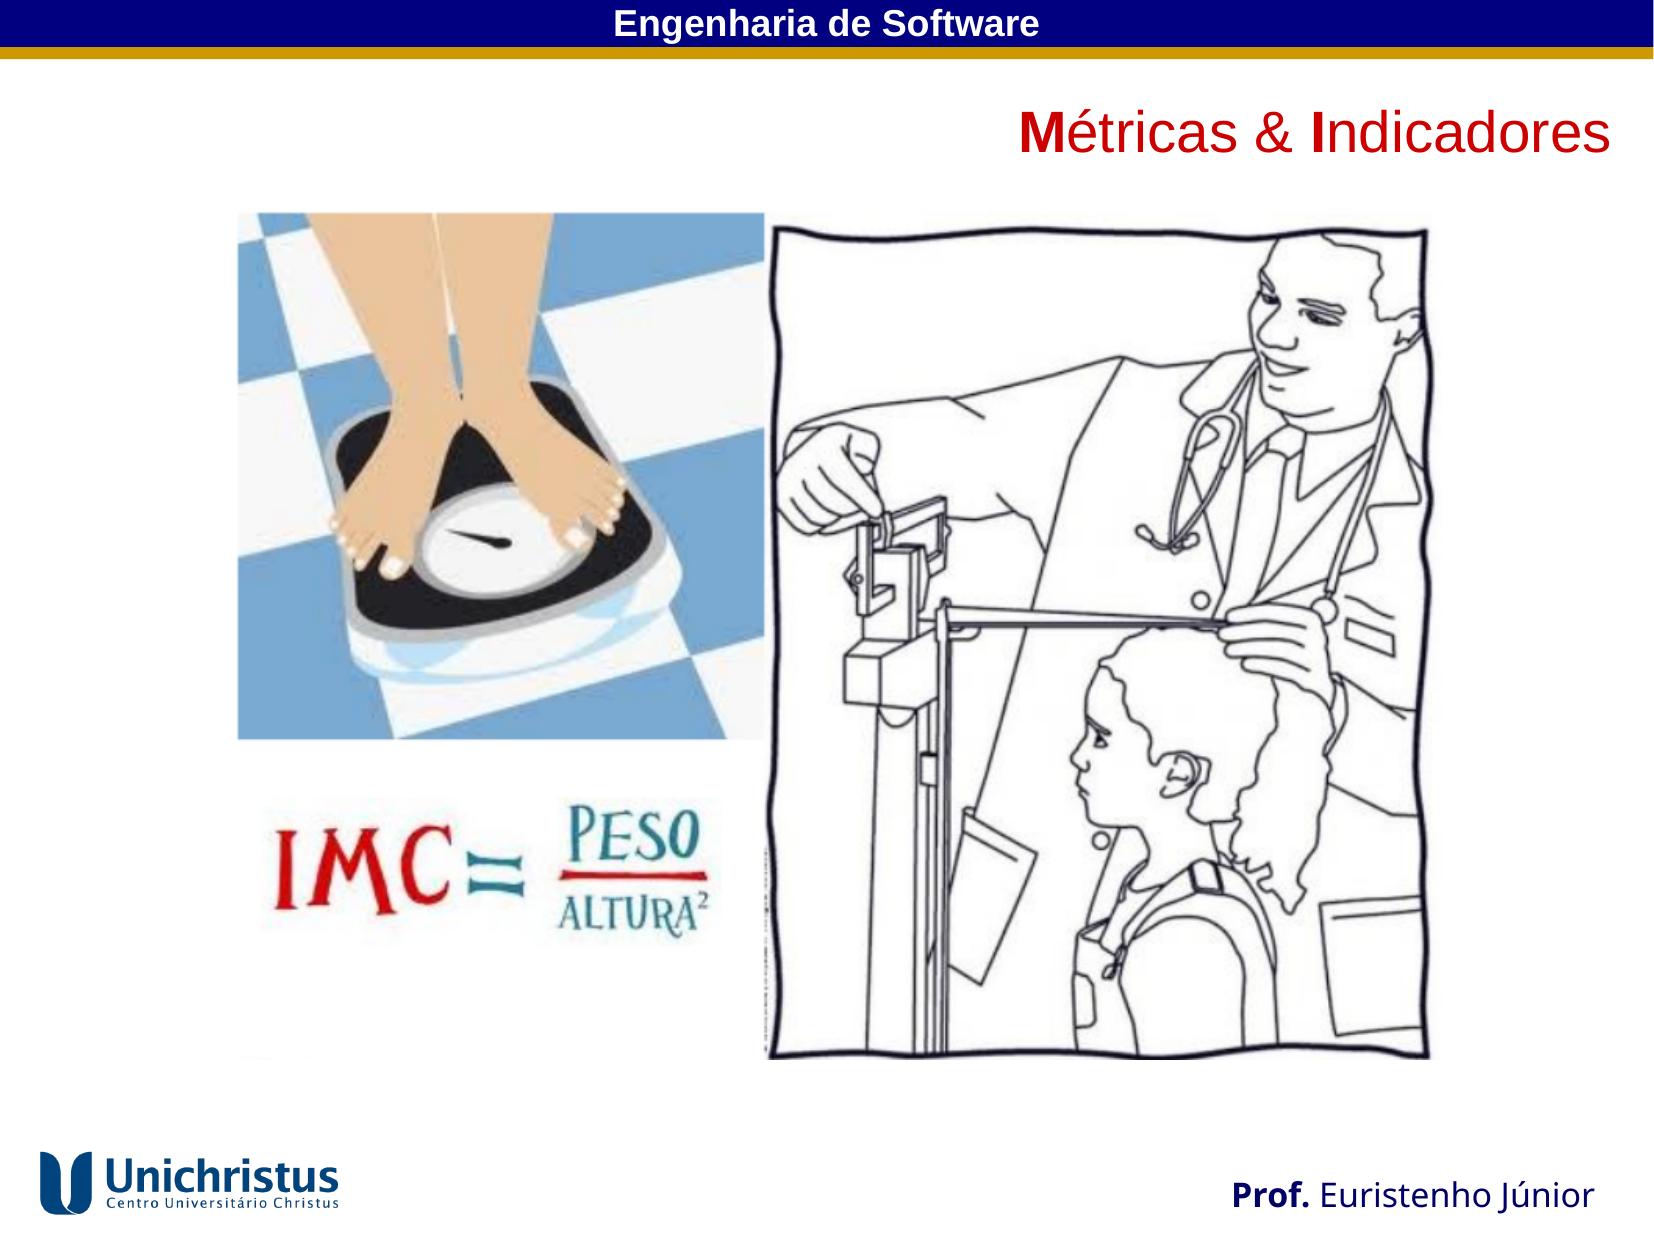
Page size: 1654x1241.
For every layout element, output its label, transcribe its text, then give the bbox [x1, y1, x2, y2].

text_box Métricas & Indicadores [1003, 92, 1654, 173]
picture [35, 1148, 343, 1217]
picture [203, 200, 1449, 1060]
text_box [0, 47, 1654, 60]
text_box Prof. Euristenho Júnior [1216, 1163, 1654, 1224]
text_box Engenharia de Software [0, 0, 1654, 47]
